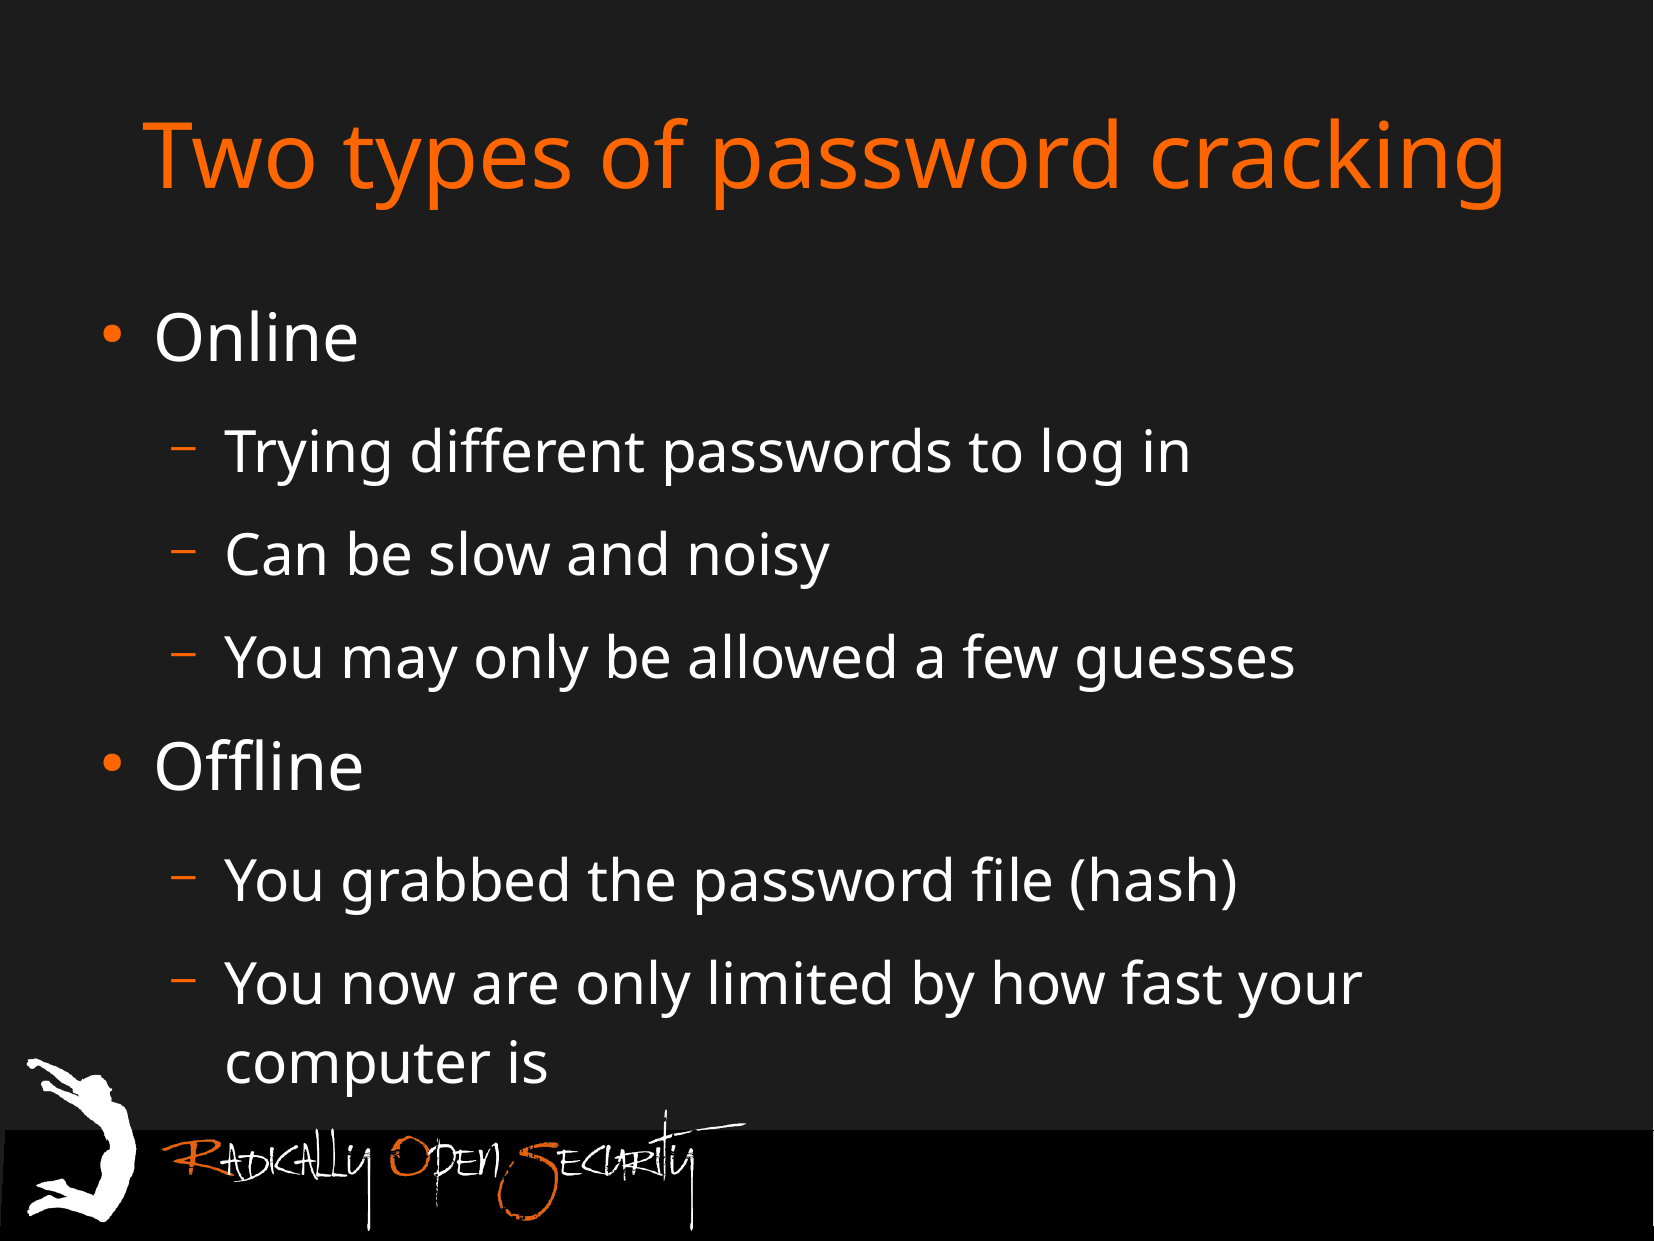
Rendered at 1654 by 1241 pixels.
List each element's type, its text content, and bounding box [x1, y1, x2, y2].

title Two types of password cracking [82, 49, 1571, 257]
list Online Trying different passwords to log in Can be slow and noisy You may only be allowed a few guesses Offline You grabbed the password file (hash) You now are only limited by how fast your computer is [82, 290, 1571, 1010]
picture [0, 1022, 778, 1241]
